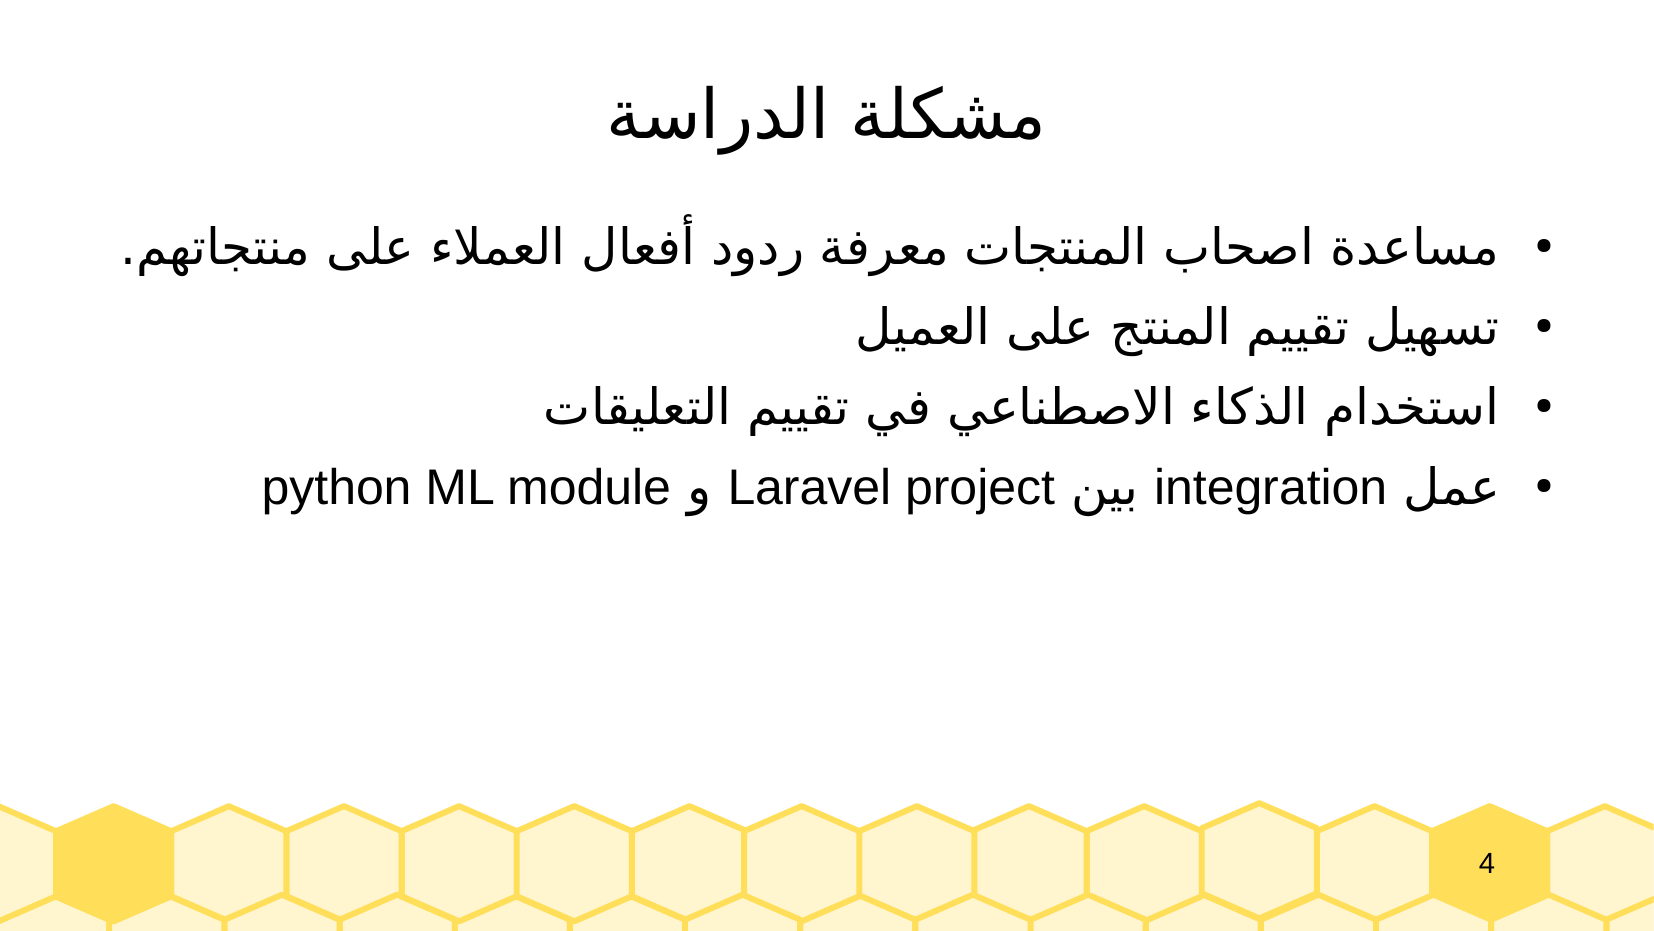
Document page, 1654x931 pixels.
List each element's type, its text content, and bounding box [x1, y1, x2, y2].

list مساعدة اصحاب المنتجات معرفة ردود أفعال العملاء على منتجاتهم. تسهيل تقييم المنتج على العميل استخدام الذكاء الاصطناعي في تقييم التعليقات عمل integration بين Laravel project و python ML module [82, 217, 1571, 758]
title مشكلة الدراسة [82, 37, 1571, 193]
